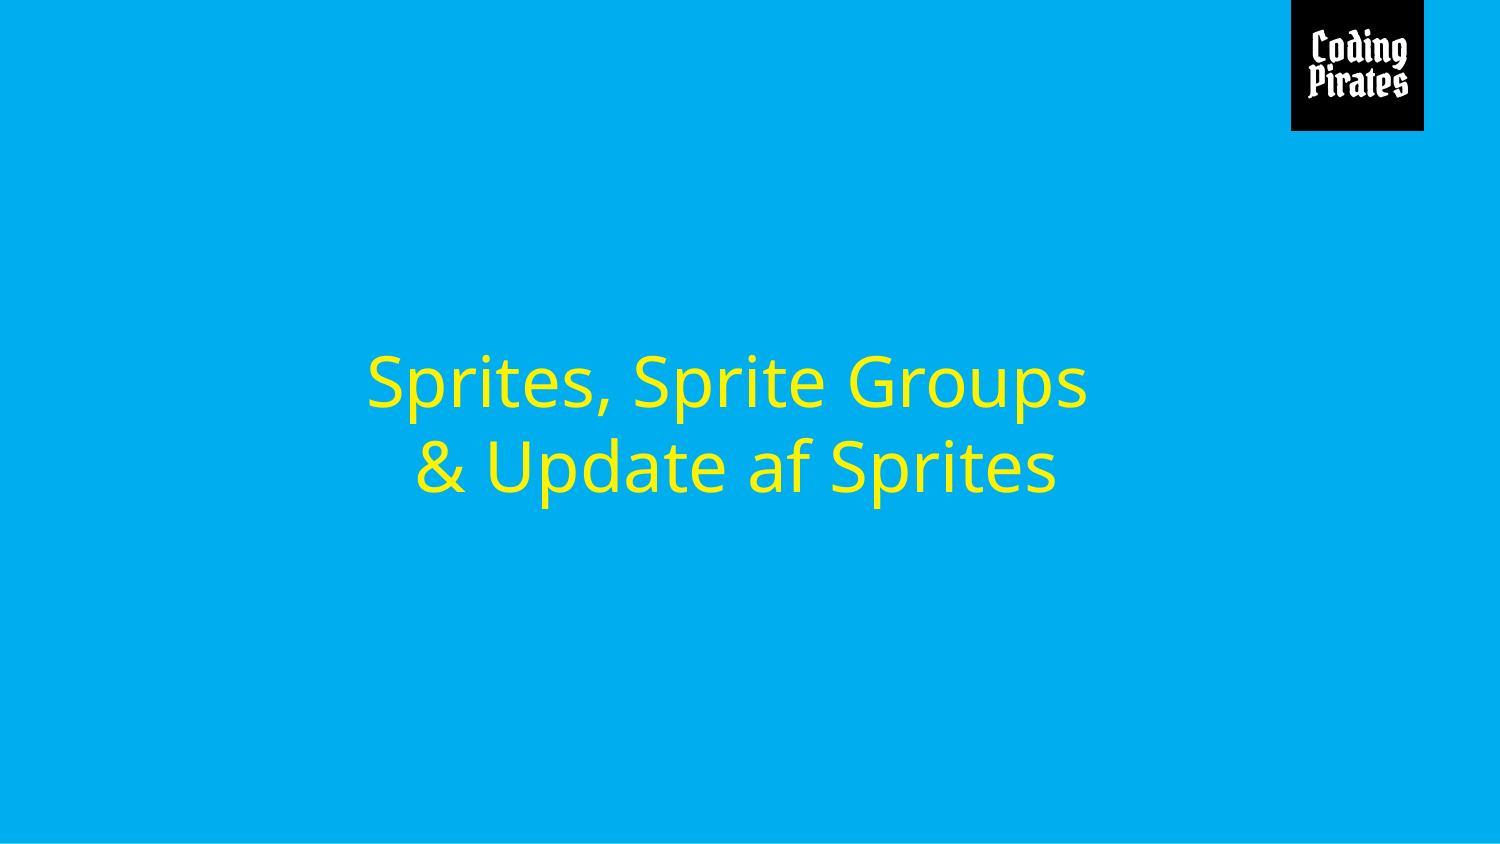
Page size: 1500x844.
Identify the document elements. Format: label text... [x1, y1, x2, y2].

title Sprites, Sprite Groups & Update af Sprites [7, 275, 1467, 568]
picture [1292, 0, 1423, 130]
